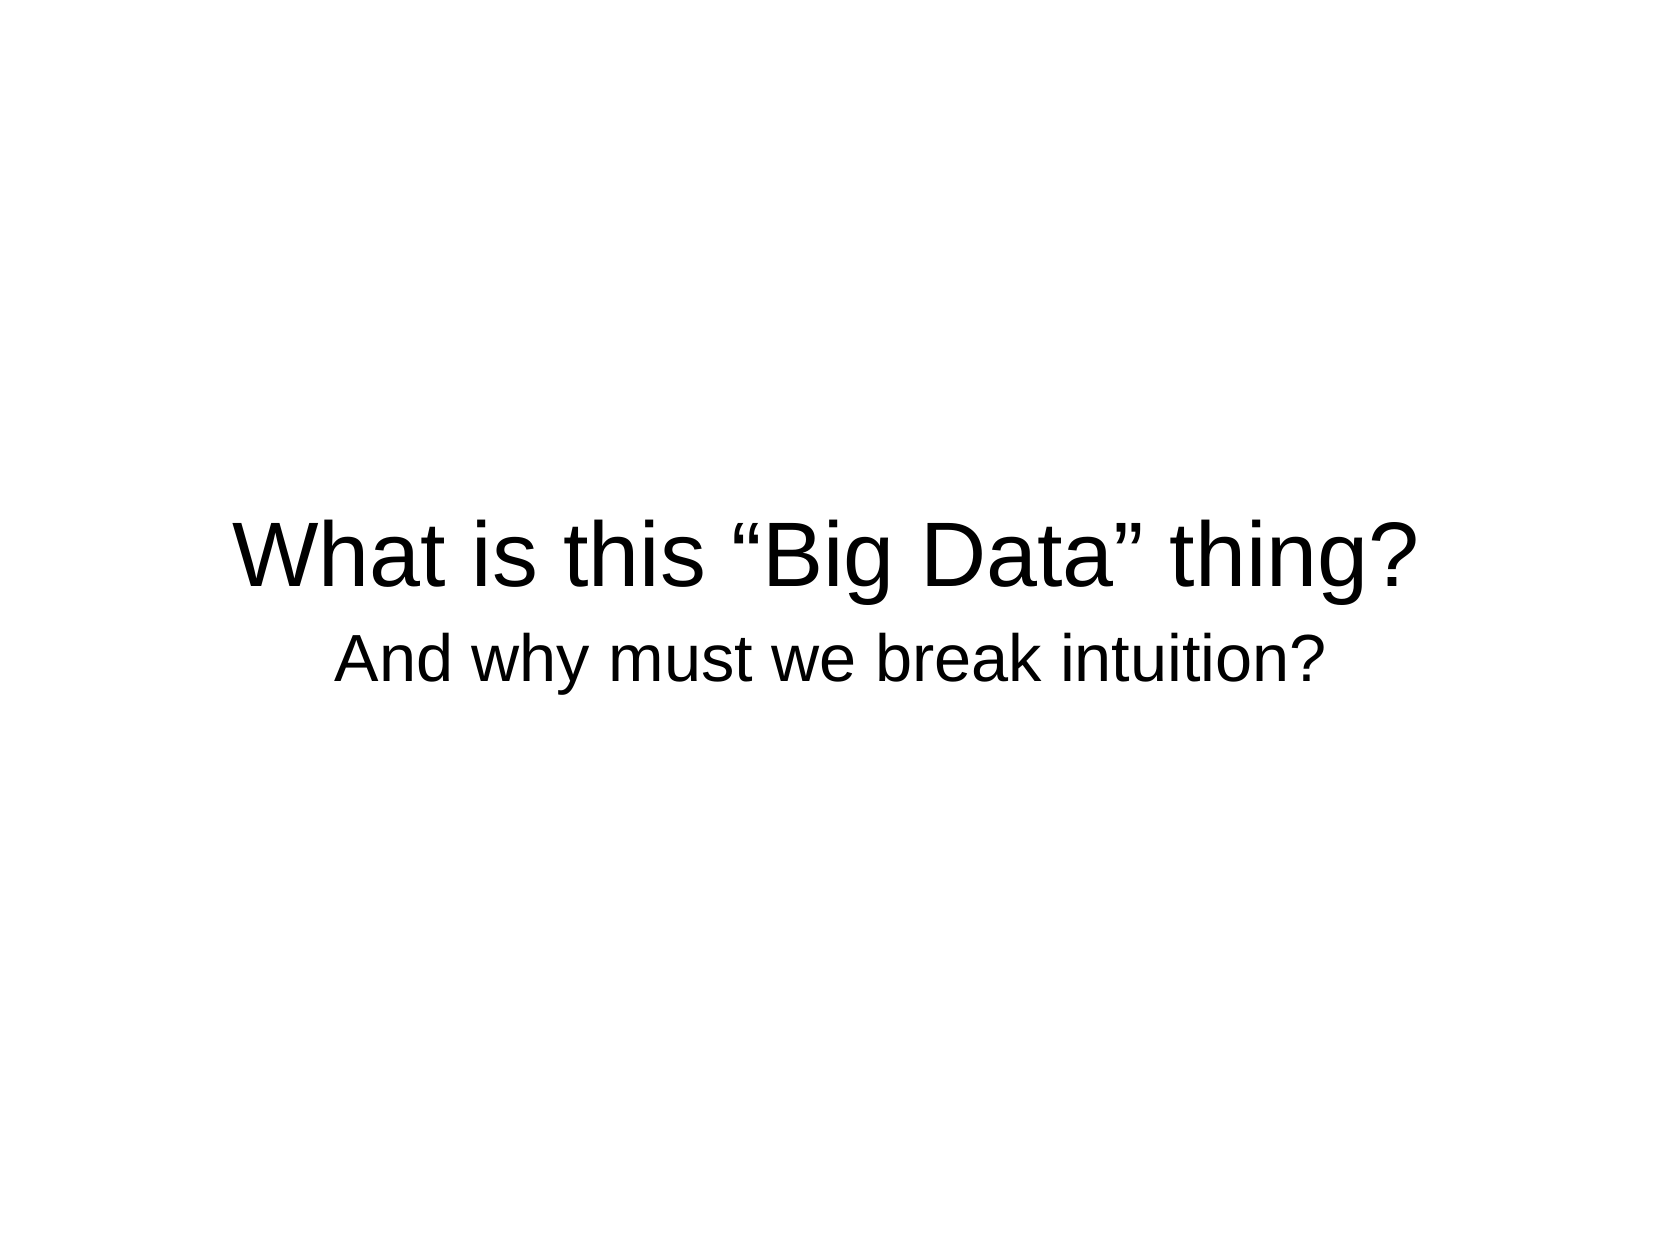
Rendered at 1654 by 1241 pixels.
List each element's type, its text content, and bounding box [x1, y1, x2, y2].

subtitle And why must we break intuition? [86, 596, 1576, 721]
title What is this “Big Data” thing? [82, 451, 1571, 659]
